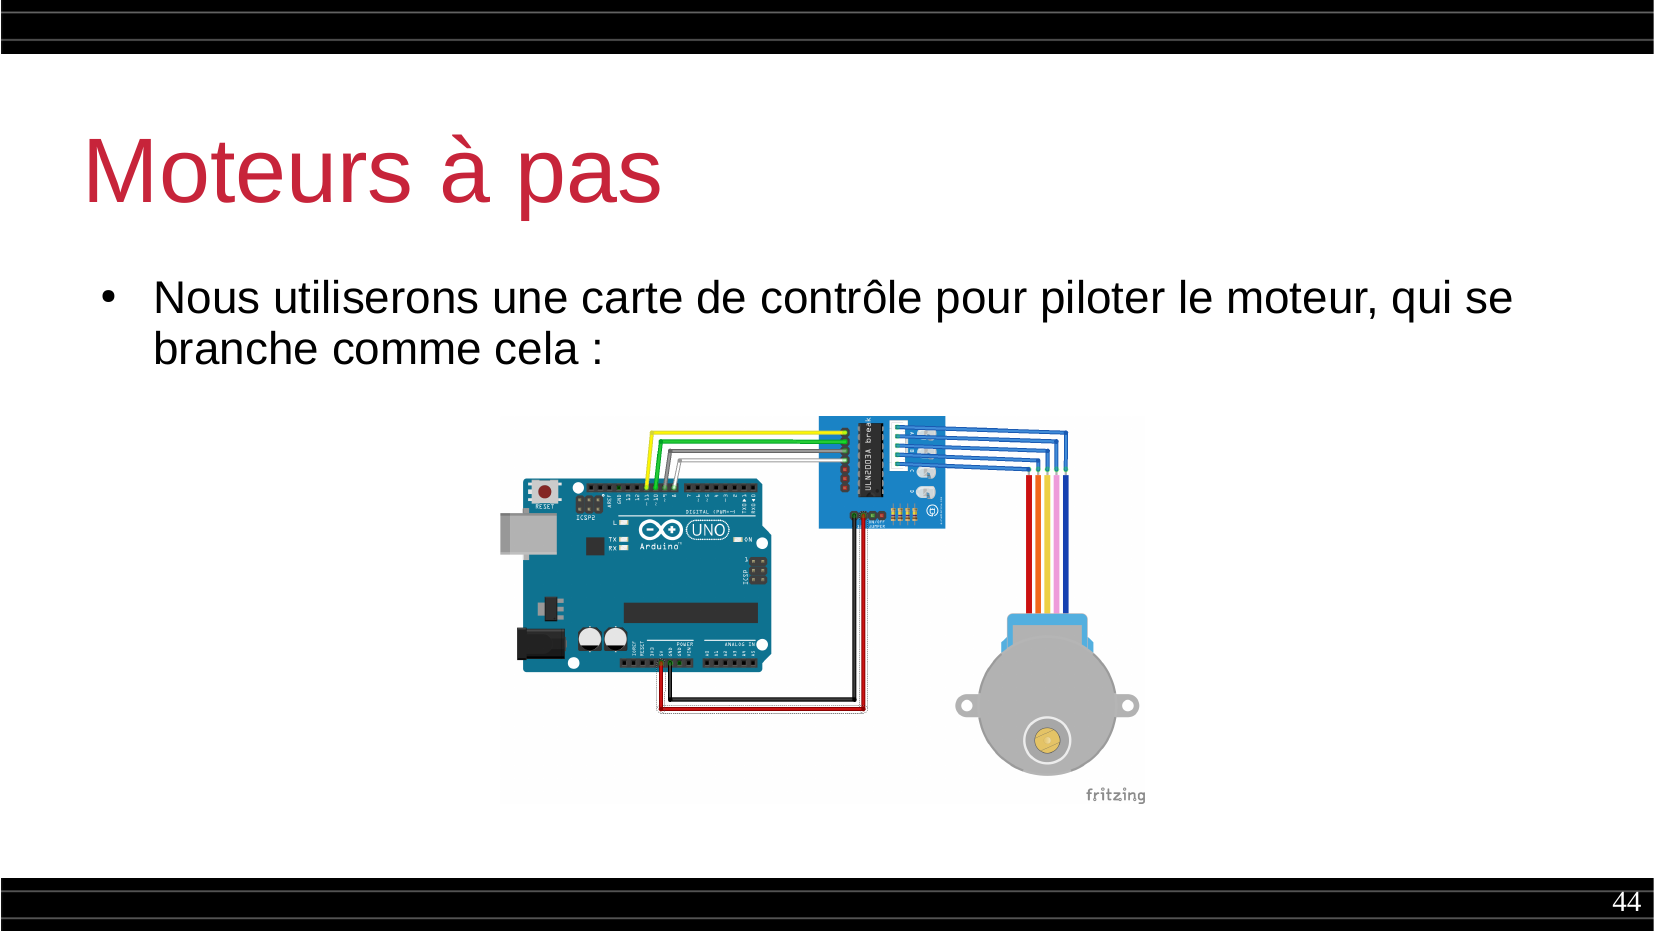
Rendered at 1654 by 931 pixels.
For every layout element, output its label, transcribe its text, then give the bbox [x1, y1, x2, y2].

picture [500, 416, 1146, 804]
title Moteurs à pas [82, 92, 1571, 249]
list Nous utiliserons une carte de contrôle pour piloter le moteur, qui se branche comme cela : [82, 271, 1571, 758]
picture [1, 878, 1654, 931]
picture [1, 0, 1654, 54]
